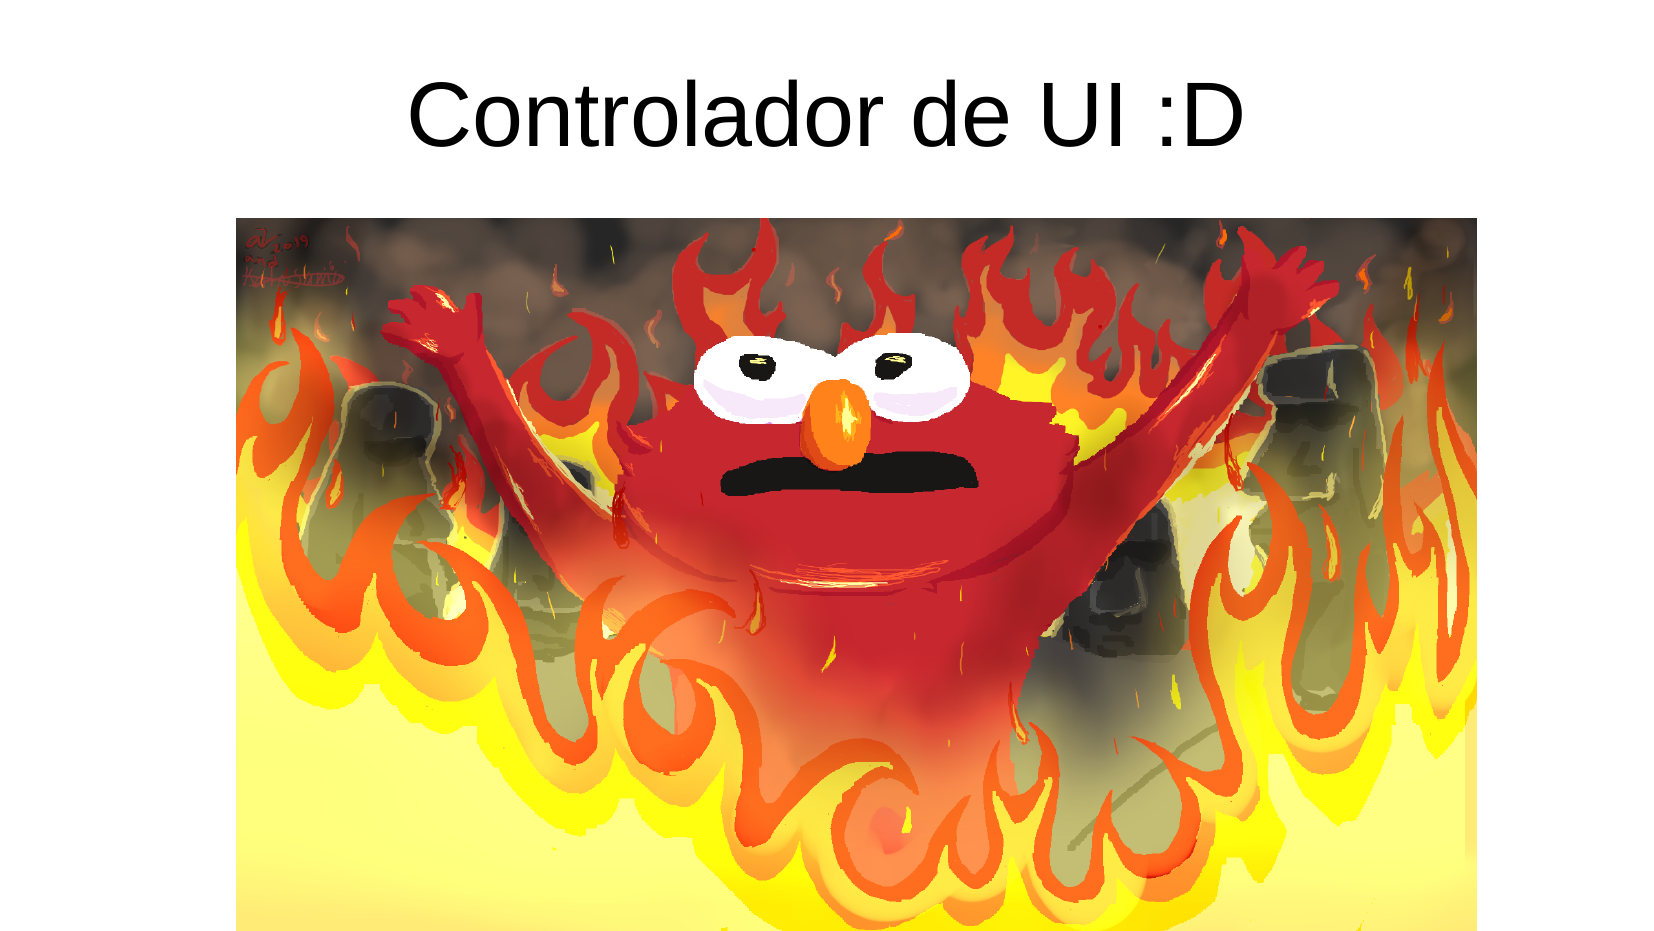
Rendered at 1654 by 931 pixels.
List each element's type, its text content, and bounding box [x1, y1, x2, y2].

picture [236, 218, 1477, 931]
title Controlador de UI :D [82, 37, 1571, 193]
